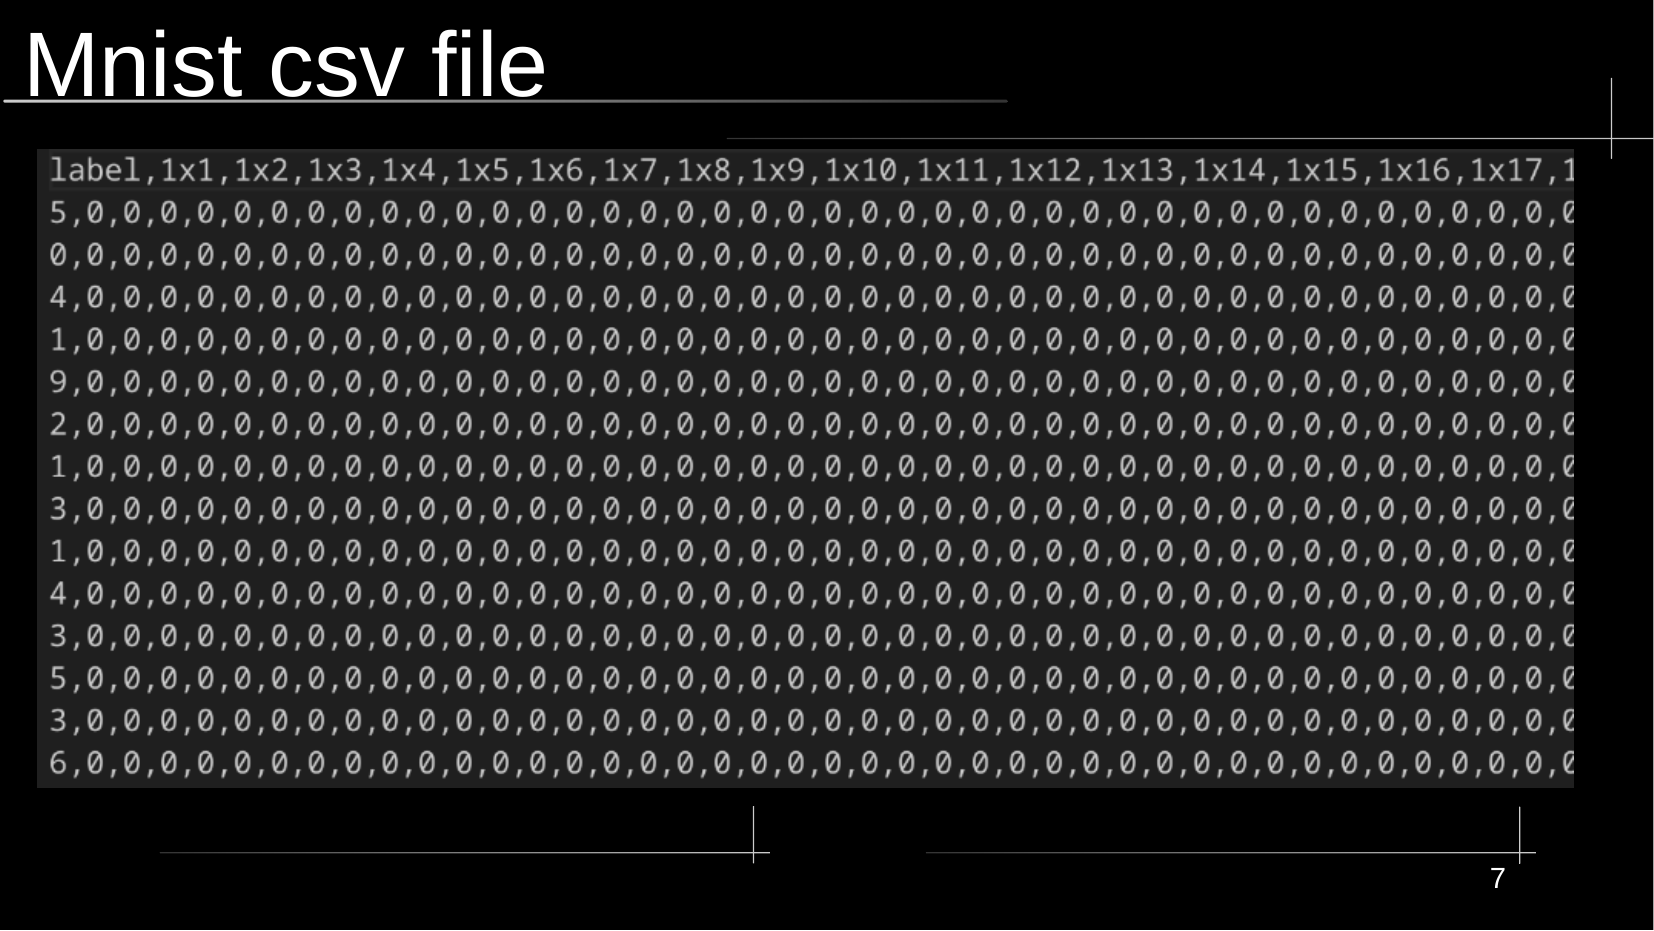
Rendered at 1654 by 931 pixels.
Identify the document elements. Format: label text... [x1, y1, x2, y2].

picture [37, 149, 1574, 788]
title Mnist csv file [23, 11, 1589, 119]
